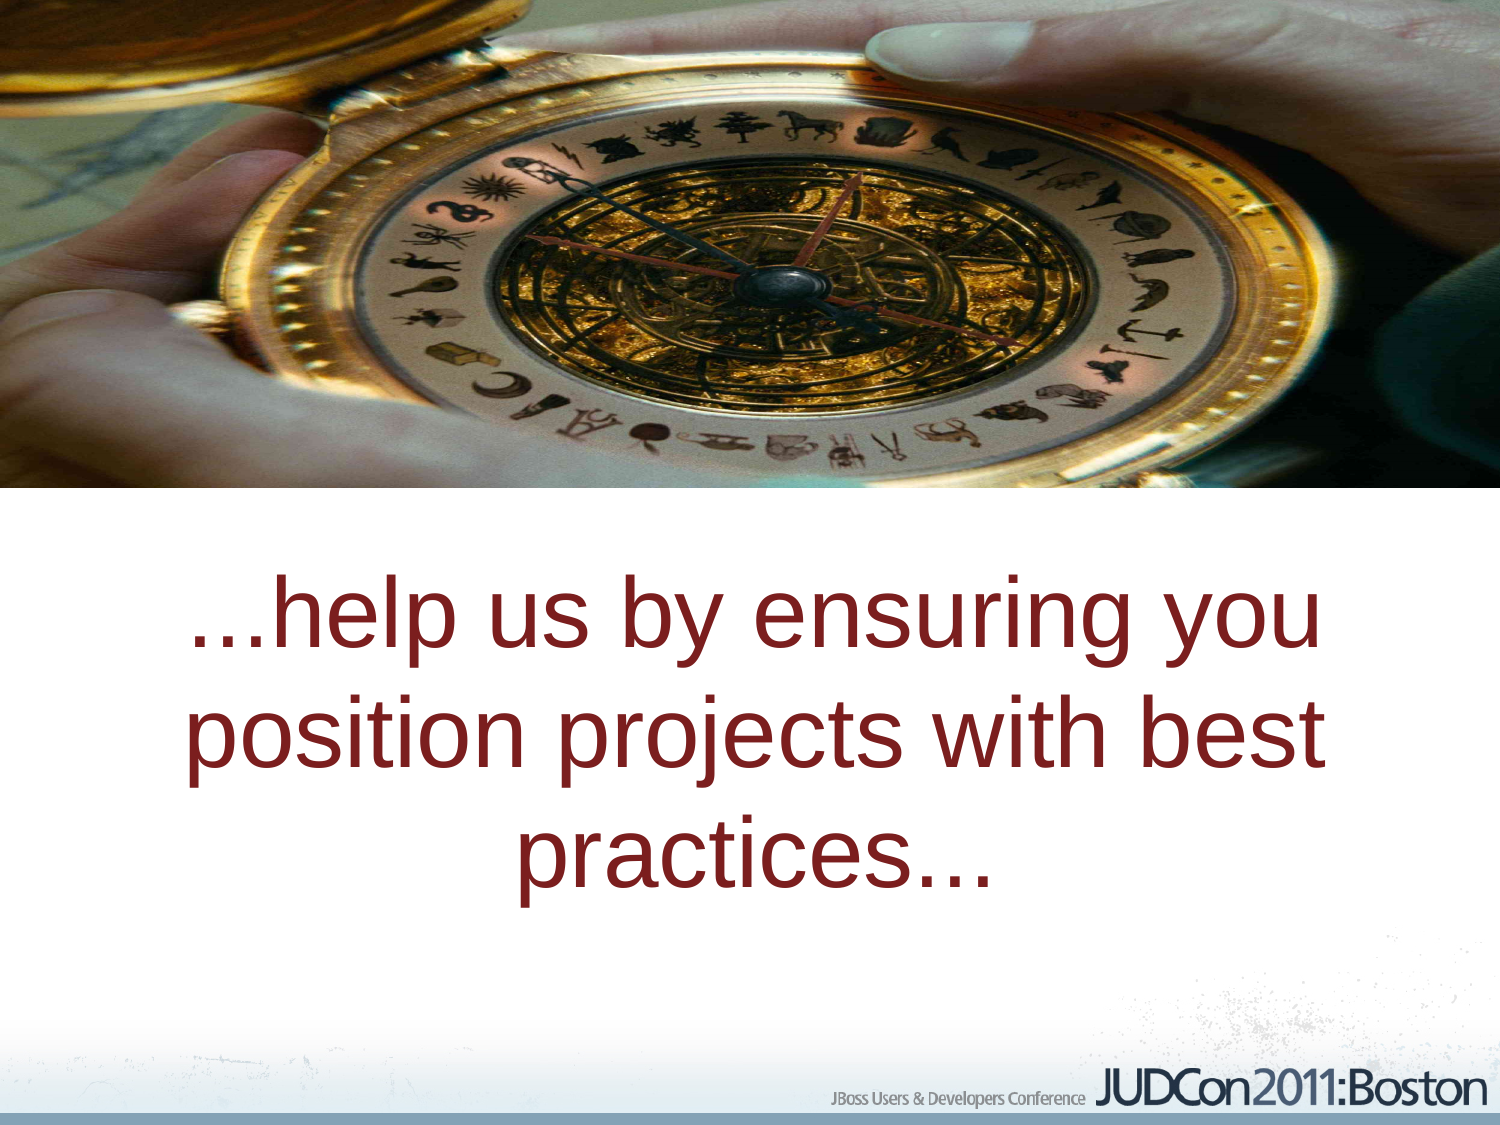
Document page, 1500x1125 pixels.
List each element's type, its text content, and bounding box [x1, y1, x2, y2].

picture [0, 0, 1500, 1125]
subtitle ...help us by ensuring you position projects with best practices... [118, 488, 1394, 1054]
